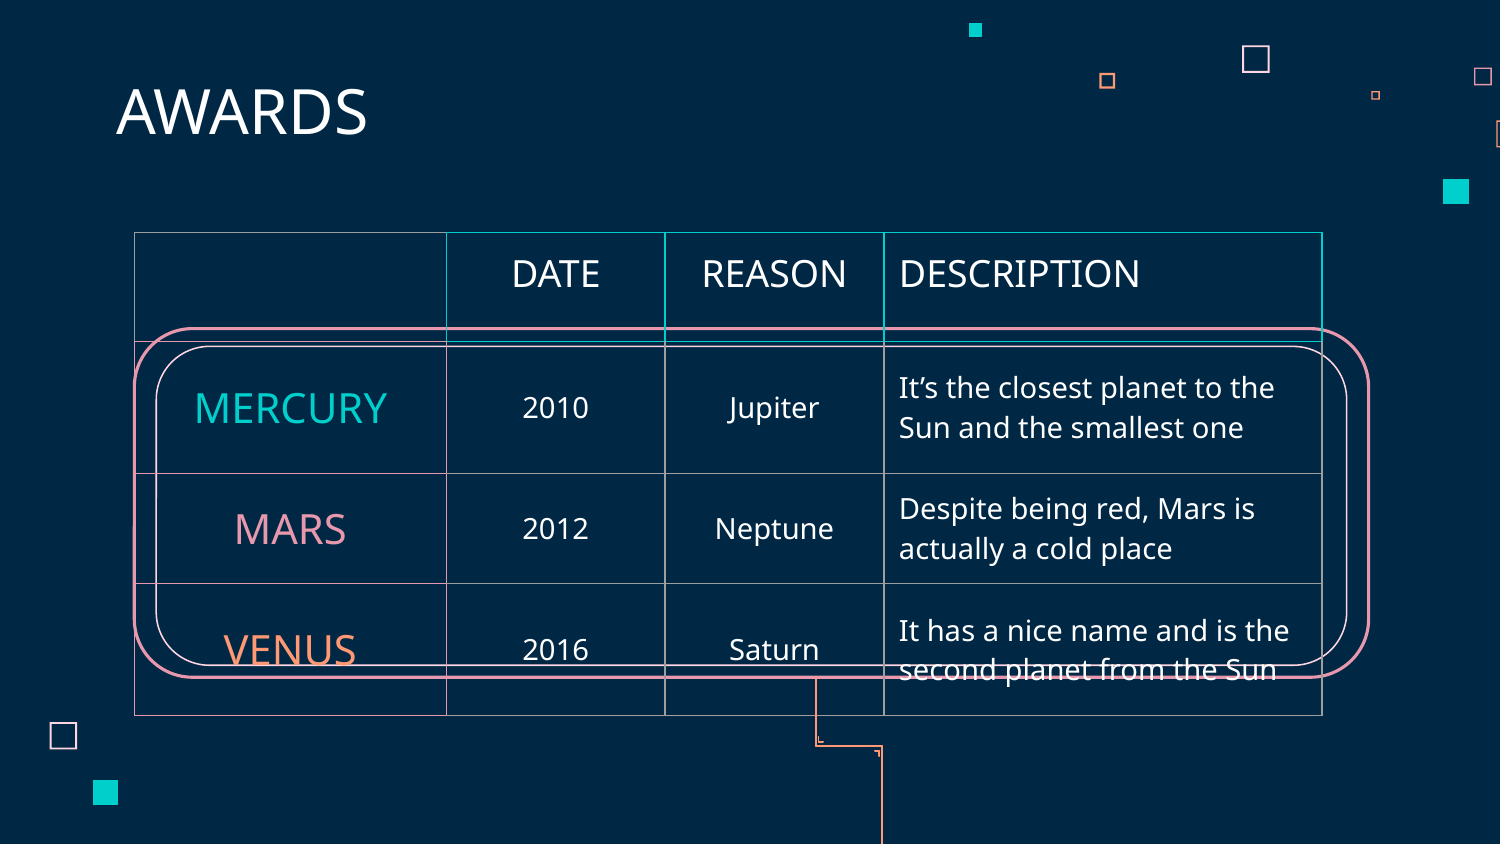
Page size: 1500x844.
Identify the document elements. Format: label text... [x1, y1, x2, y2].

table_cell It’s the closest planet to the Sun and the smallest one [885, 342, 1321, 473]
text_box [818, 736, 824, 743]
table_cell Saturn [666, 584, 883, 715]
table_cell It has a nice name and is the second planet from the Sun [885, 584, 1321, 715]
text_box [874, 750, 880, 757]
table_cell VENUS [135, 584, 446, 715]
table_cell 2010 [447, 342, 664, 473]
table_cell MARS [135, 474, 446, 583]
table_cell Neptune [666, 474, 883, 583]
table_cell 2016 [447, 584, 664, 715]
title AWARDS [101, 67, 878, 163]
table_cell 2012 [447, 474, 664, 583]
table_cell Despite being red, Mars is actually a cold place [885, 474, 1321, 583]
table_header REASON [666, 233, 883, 341]
table_cell Jupiter [666, 342, 883, 473]
table_header DESCRIPTION [885, 233, 1321, 341]
table_cell MERCURY [135, 342, 446, 473]
table_header [135, 233, 446, 341]
table_header DATE [447, 233, 664, 341]
text_box [815, 677, 883, 844]
